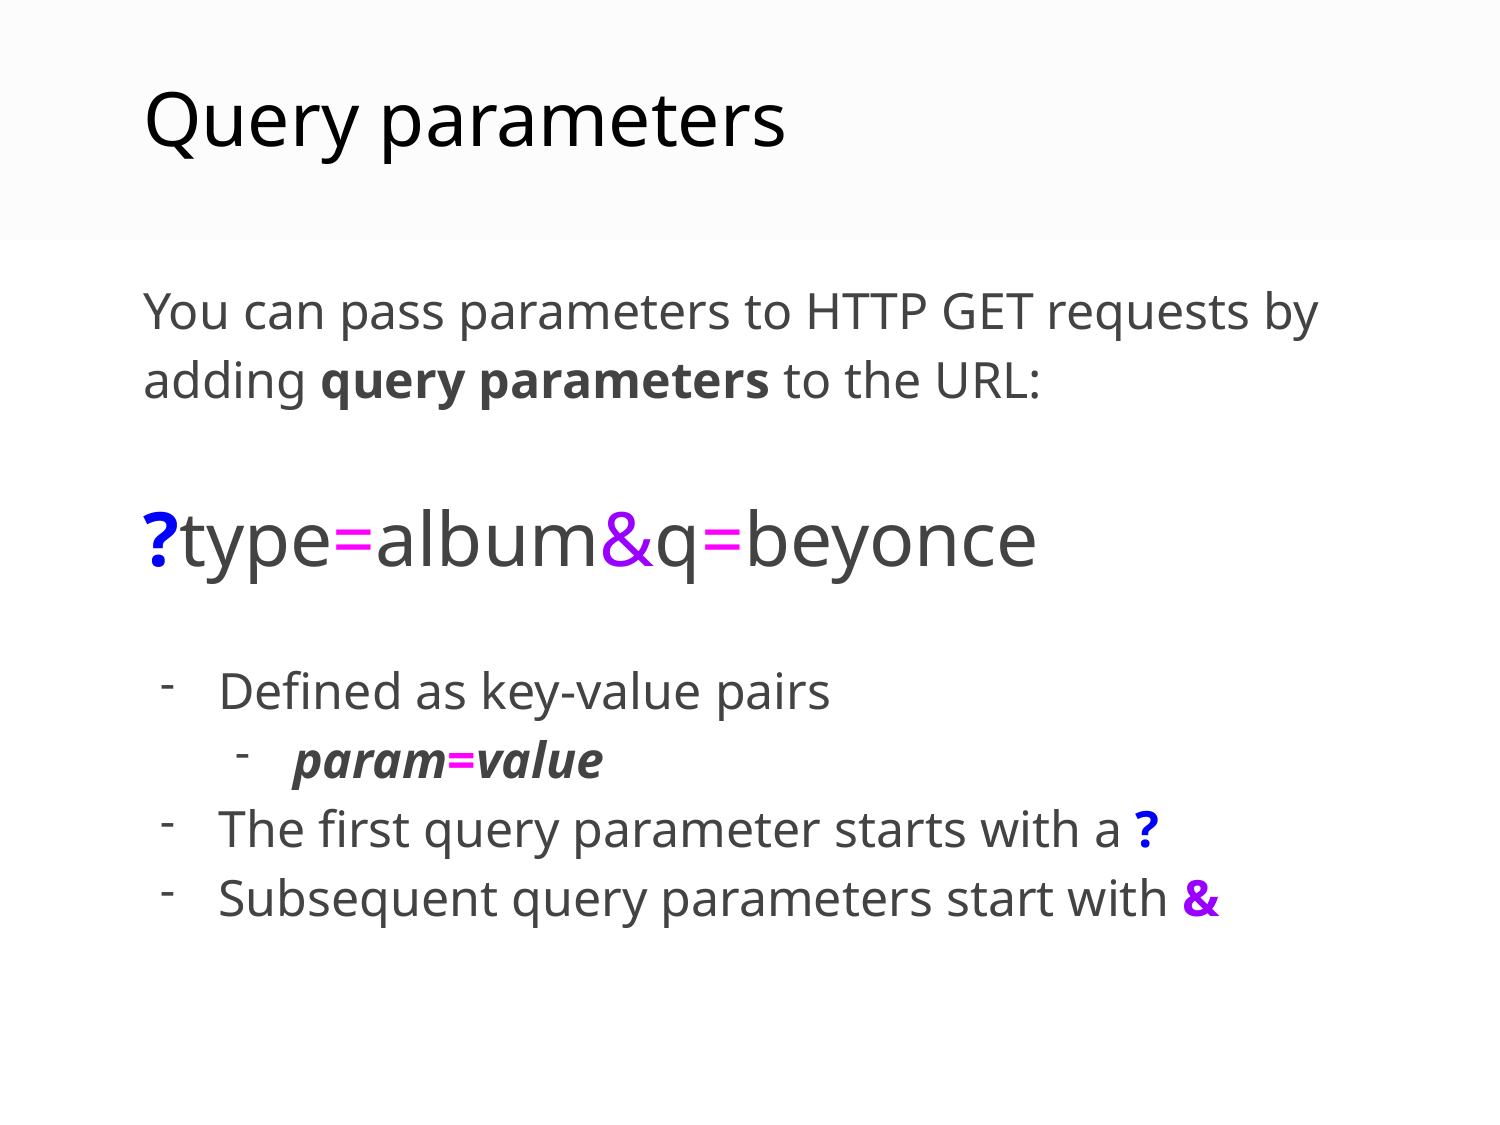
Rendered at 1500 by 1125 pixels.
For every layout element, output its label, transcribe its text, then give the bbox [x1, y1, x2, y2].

list You can pass parameters to HTTP GET requests by adding query parameters to the URL: ?type=album&q=beyonce Defined as key-value pairs param=value The first query parameter starts with a ? Subsequent query parameters start with & [128, 255, 1372, 1004]
title Query parameters [128, 56, 1372, 183]
